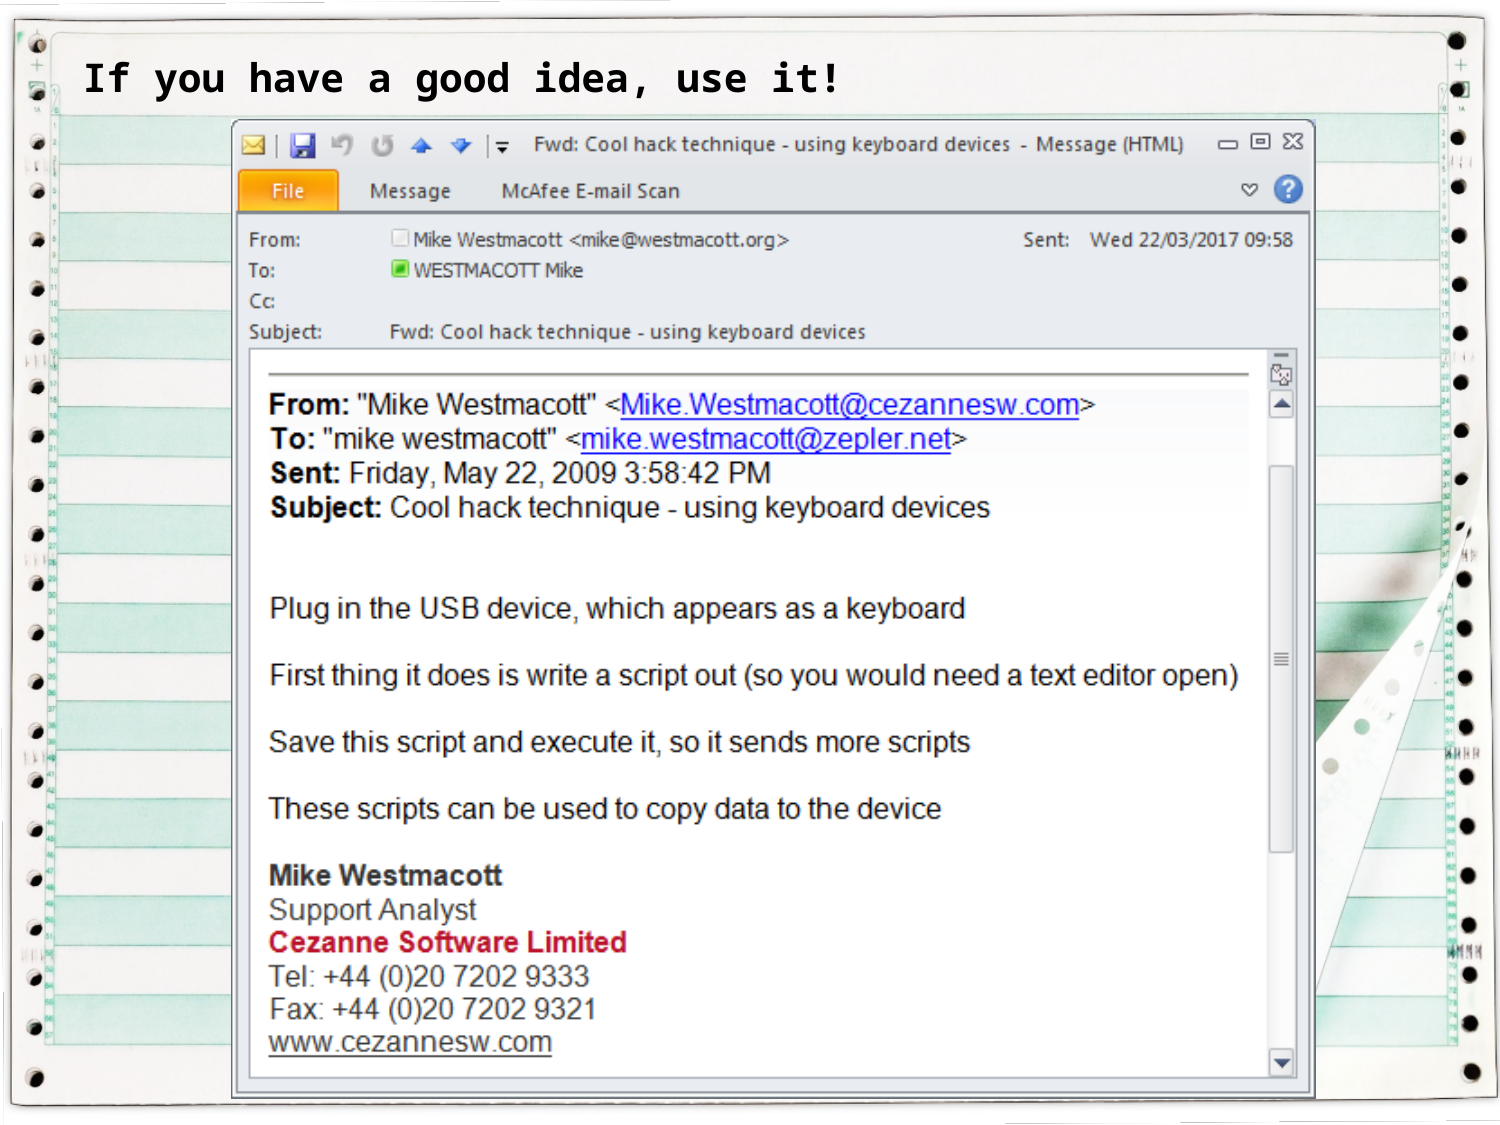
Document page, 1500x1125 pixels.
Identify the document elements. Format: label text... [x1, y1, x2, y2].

picture [0, 0, 1500, 1125]
text_box If you have a good idea, use it! [68, 45, 1436, 109]
